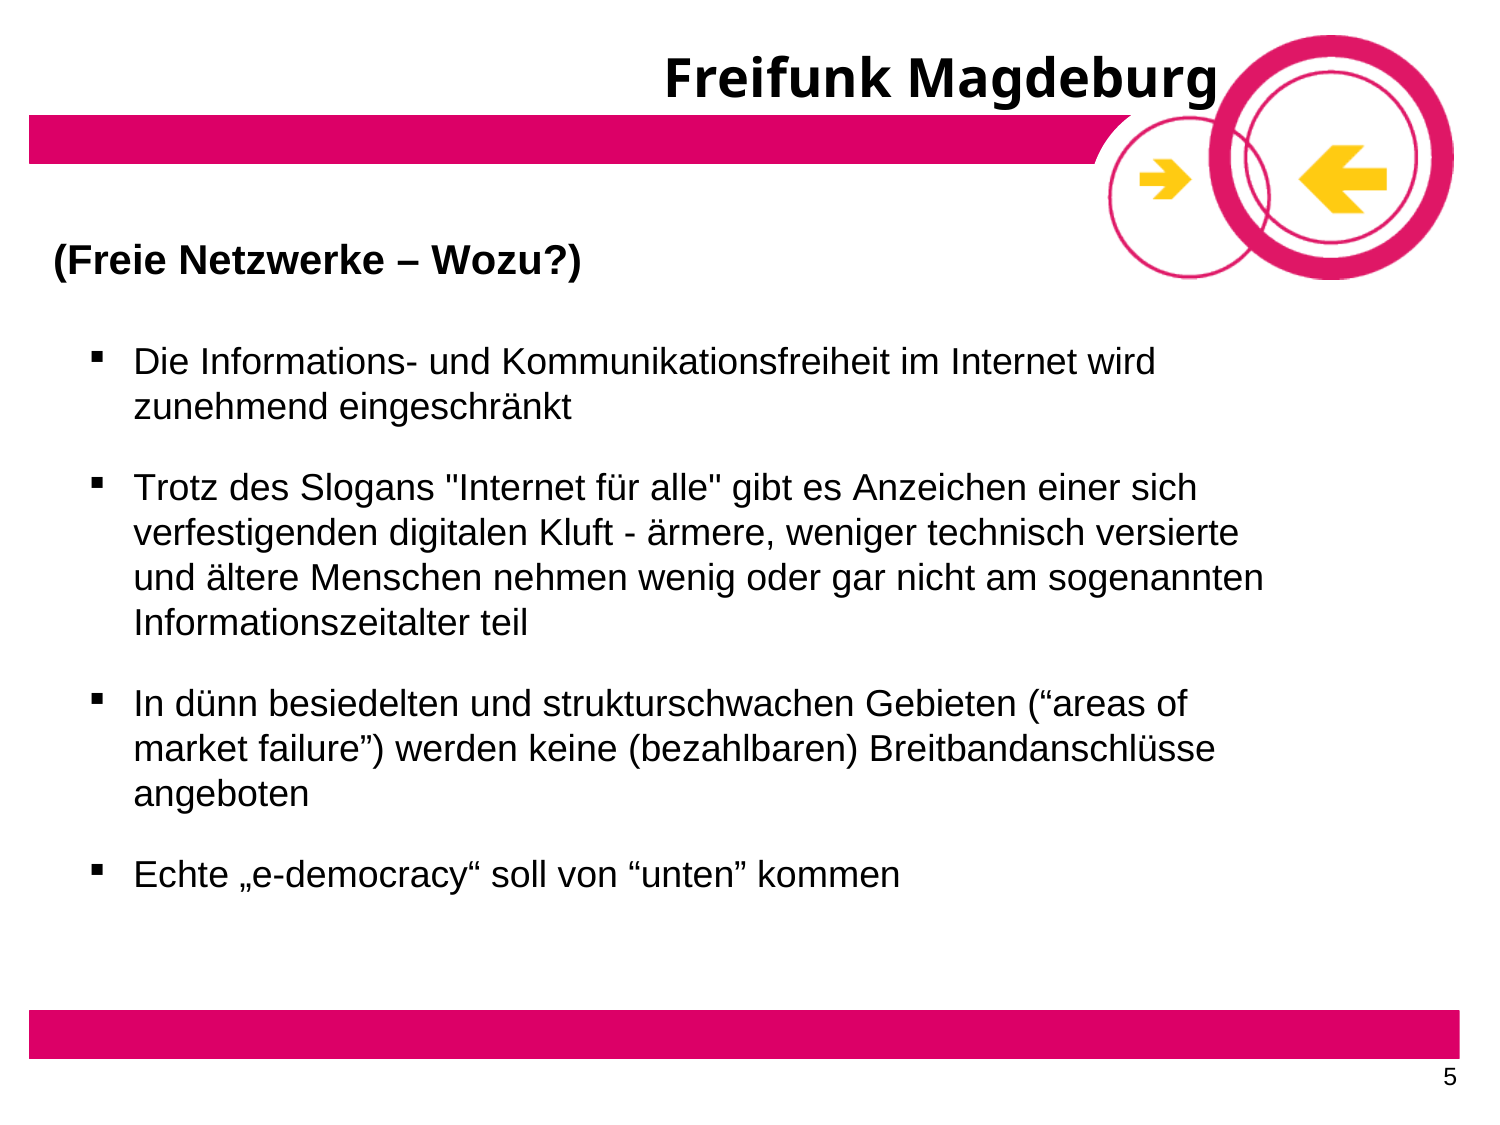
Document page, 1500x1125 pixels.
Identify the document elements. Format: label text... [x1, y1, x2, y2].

picture [1107, 73, 1114, 91]
picture [1107, 35, 1454, 280]
text_box (Freie Netzwerke – Wozu?) [53, 233, 1046, 313]
text_box Die Informations- und Kommunikationsfreiheit im Internet wird zunehmend eingeschränkt Trotz des Slogans "Internet für alle" gibt es Anzeichen einer sich verfestigenden digitalen Kluft - ärmere, weniger technisch versierte und ältere Menschen nehmen wenig oder gar nicht am sogenannten Informationszeitalter teil In dünn besiedelten und strukturschwachen Gebieten (“areas of market failure”) werden keine (bezahlbaren) Breitbandanschlüsse angeboten Echte „e-democracy“ soll von “unten” kommen [59, 337, 1288, 985]
